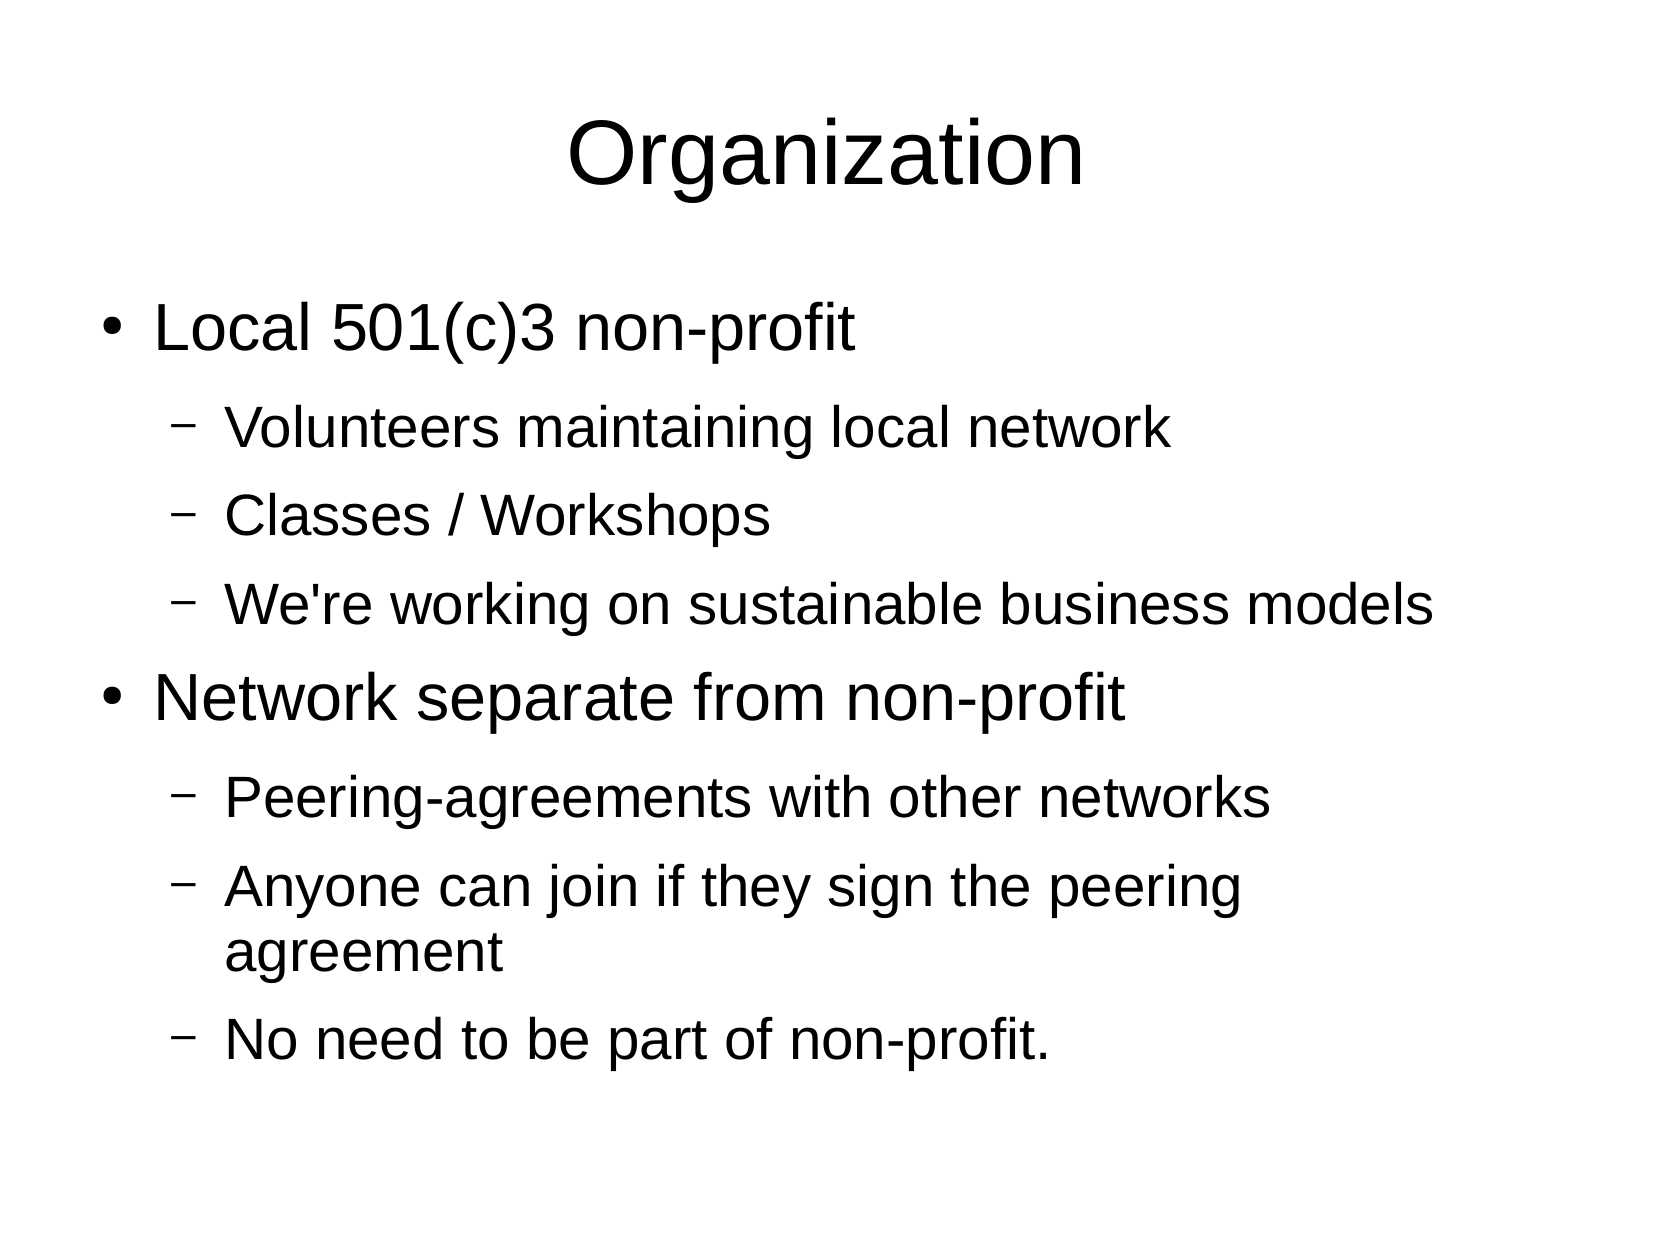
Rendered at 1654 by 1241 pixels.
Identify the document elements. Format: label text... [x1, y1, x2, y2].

title Organization [82, 49, 1571, 257]
list Local 501(c)3 non-profit Volunteers maintaining local network Classes / Workshops We're working on sustainable business models Network separate from non-profit Peering-agreements with other networks Anyone can join if they sign the peering agreement No need to be part of non-profit. [82, 290, 1538, 1216]
